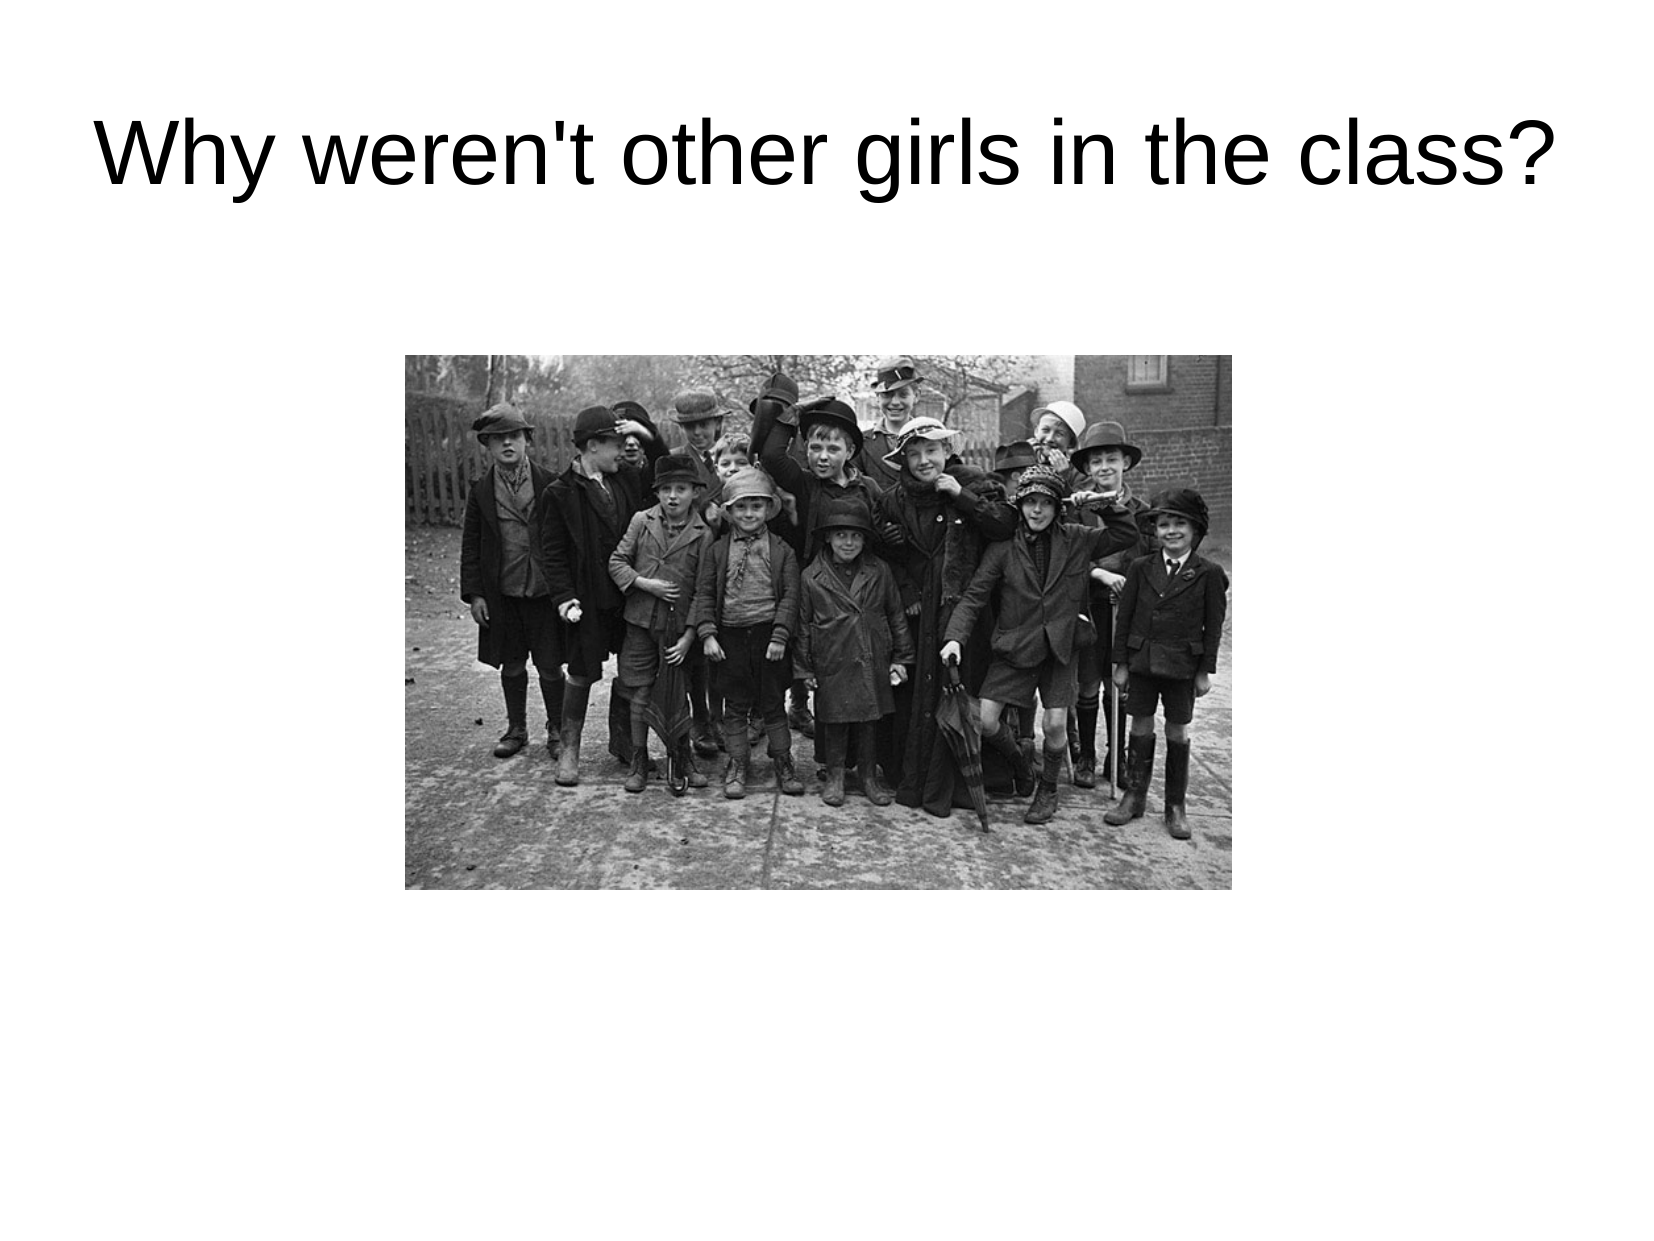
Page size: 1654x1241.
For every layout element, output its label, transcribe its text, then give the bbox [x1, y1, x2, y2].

title Why weren't other girls in the class? [82, 49, 1571, 257]
picture [405, 355, 1232, 890]
